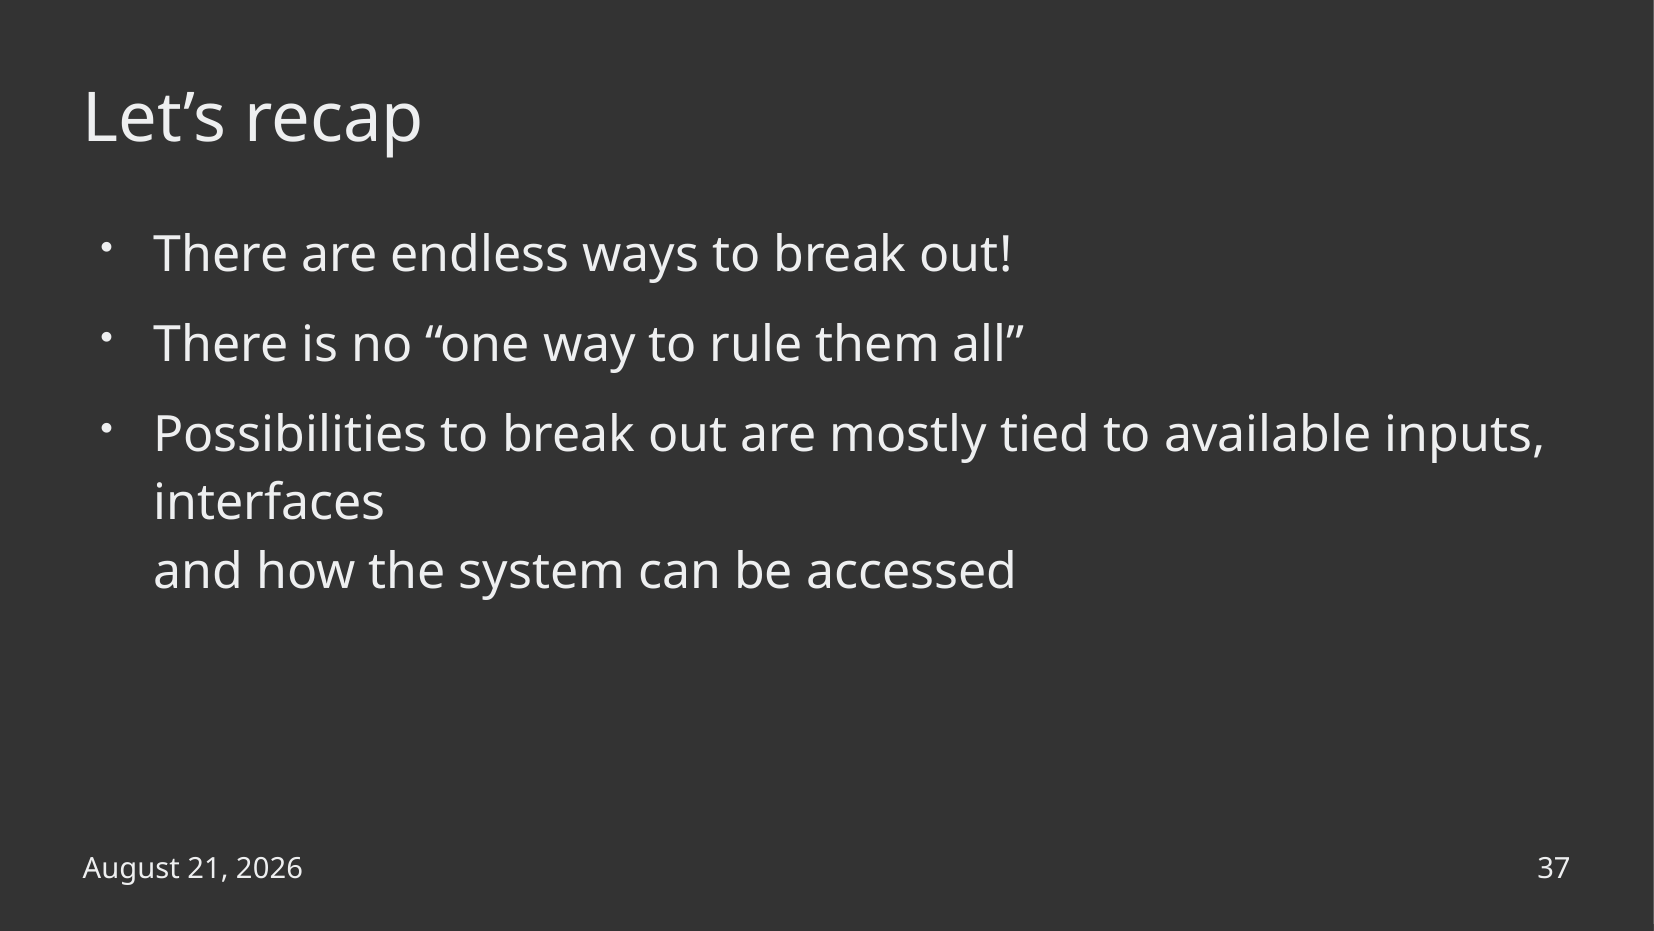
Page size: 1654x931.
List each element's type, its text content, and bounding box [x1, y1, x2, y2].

list There are endless ways to break out! There is no “one way to rule them all” Possibilities to break out are mostly tied to available inputs, interfaces and how the system can be accessed [82, 217, 1571, 808]
title Let’s recap [82, 36, 1571, 193]
